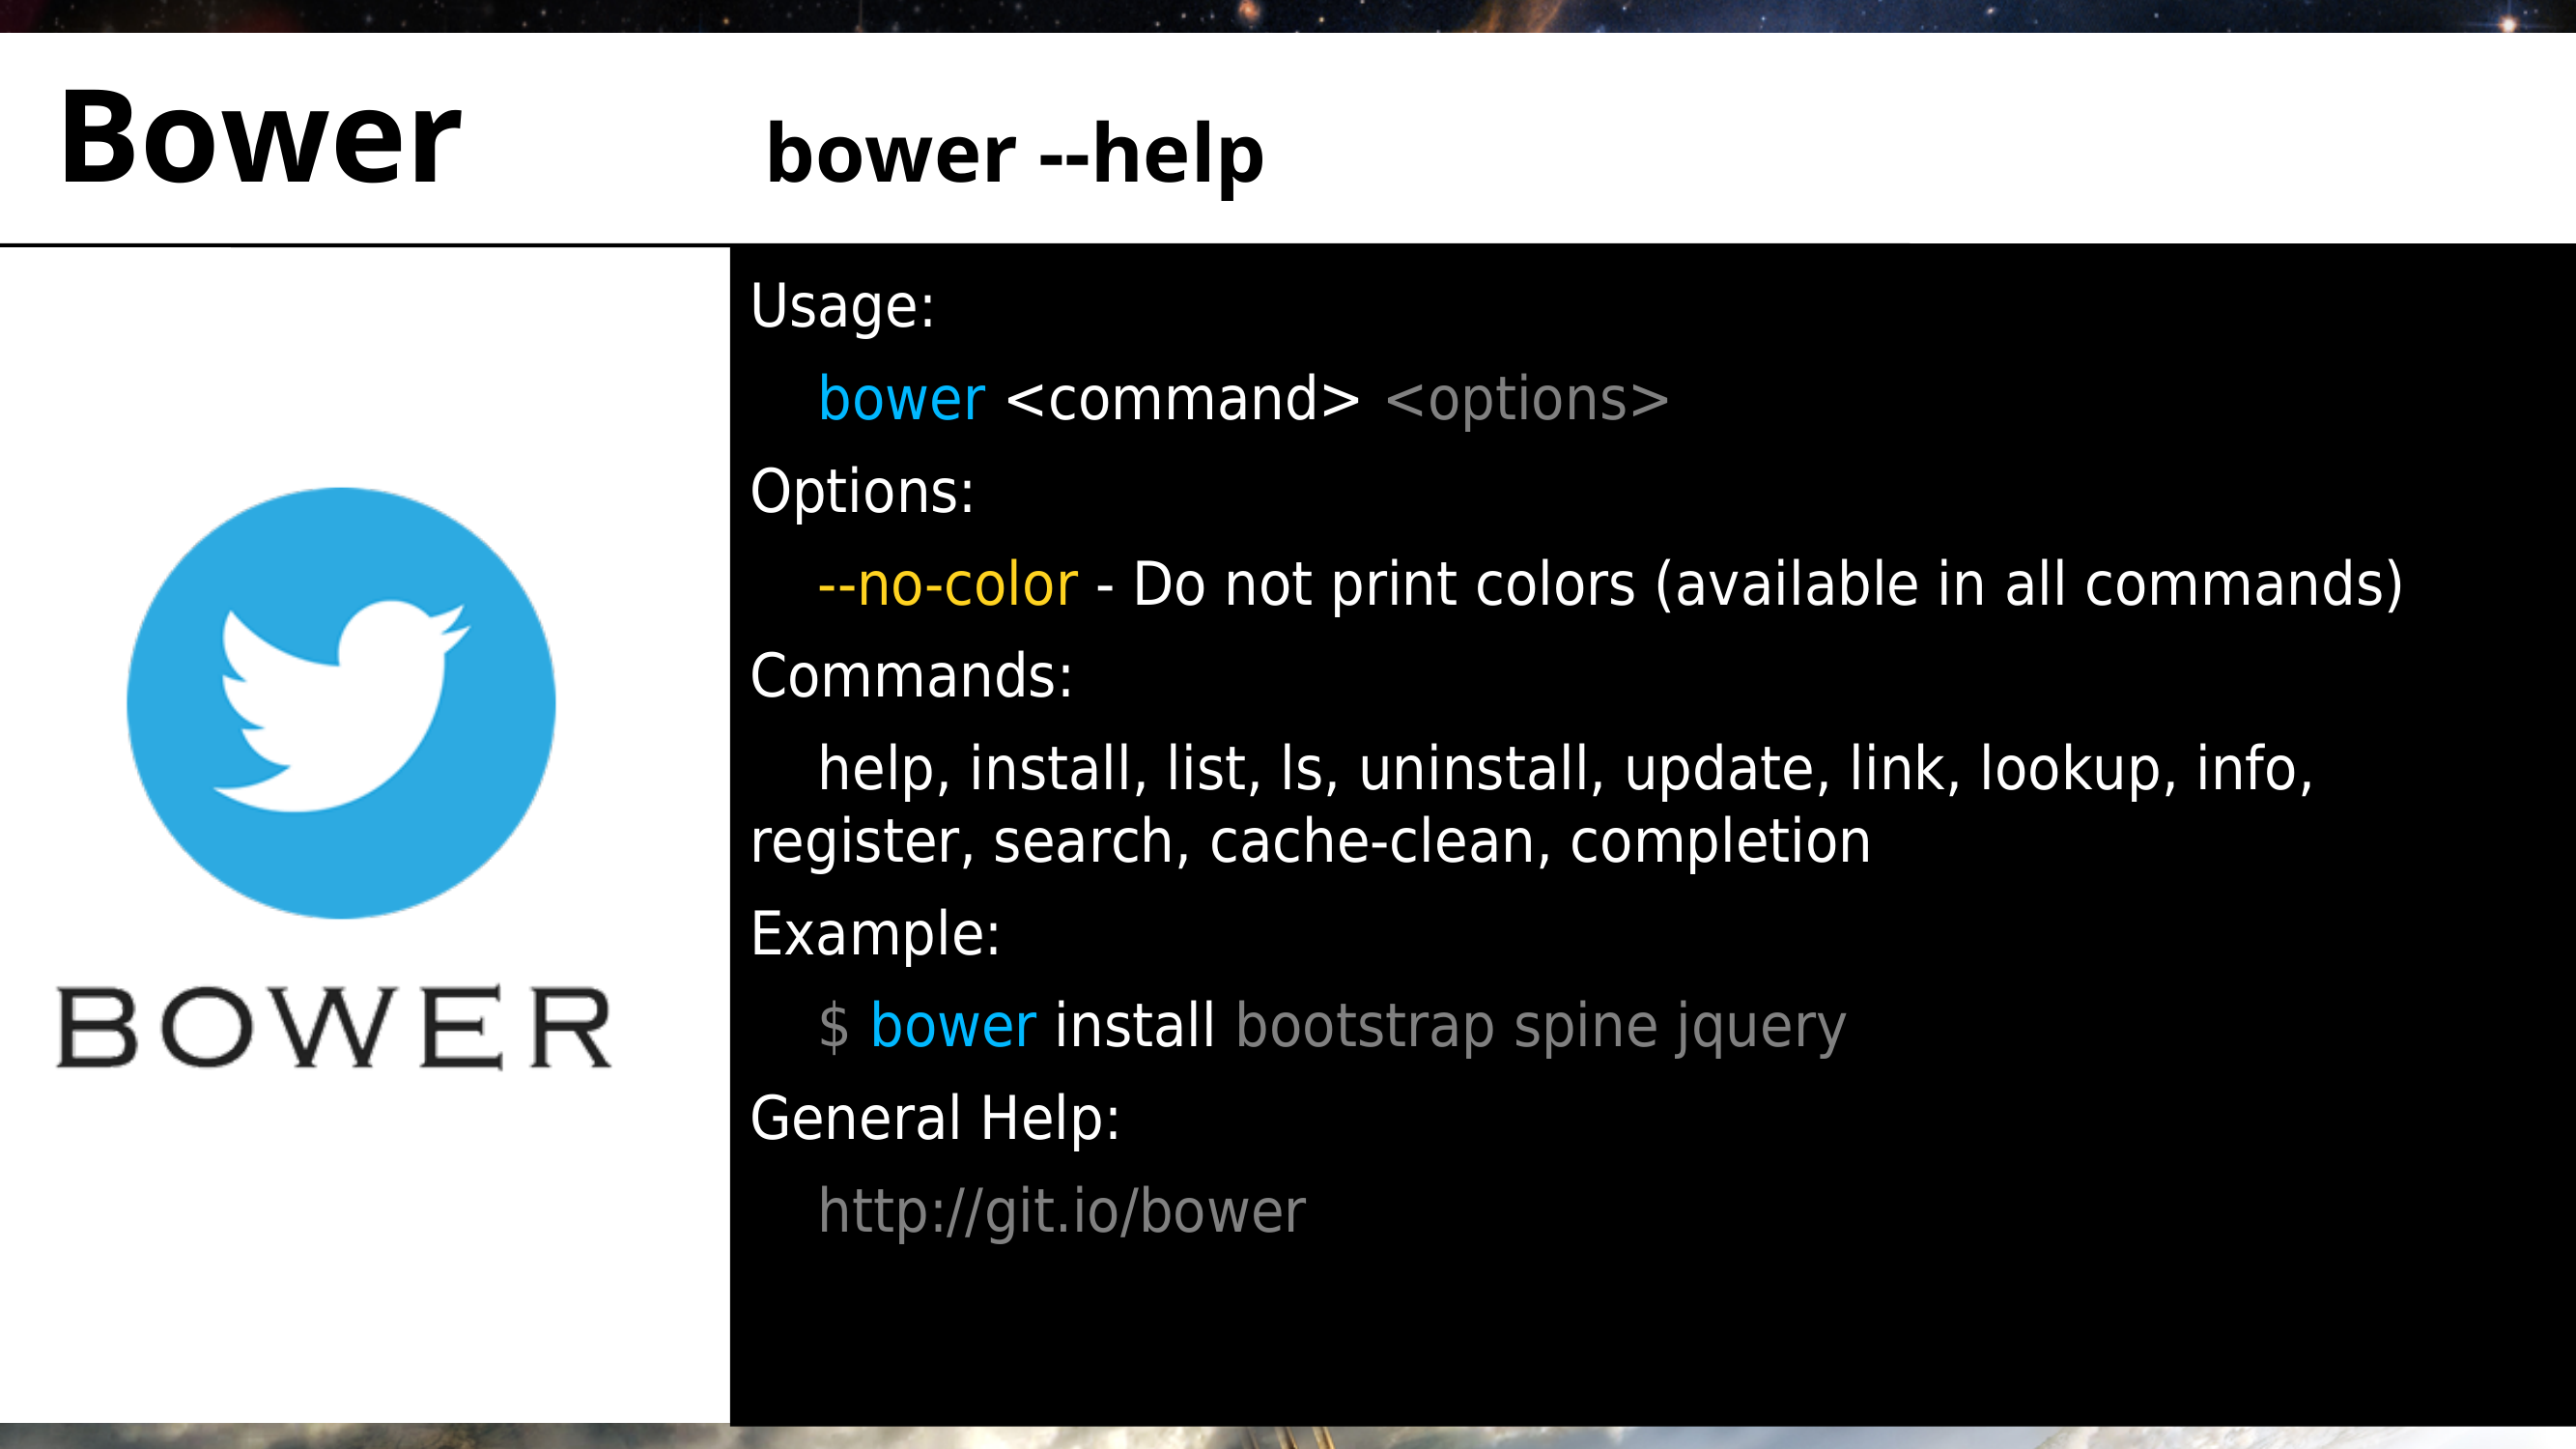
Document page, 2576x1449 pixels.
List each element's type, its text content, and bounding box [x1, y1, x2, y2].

text_box Usage: bower <command> <options> Options: --no-color - Do not print colors (available in all commands) Commands: help, install, list, ls, uninstall, update, link, lookup, info, register, search, cache-clean, completion Example: $ bower install bootstrap spine jquery General Help: http://git.io/bower [729, 247, 2576, 1427]
picture [0, 376, 673, 1205]
picture [0, 0, 2576, 33]
text_box Bower bower --help [45, 12, 2528, 250]
picture [0, 1423, 2576, 1449]
